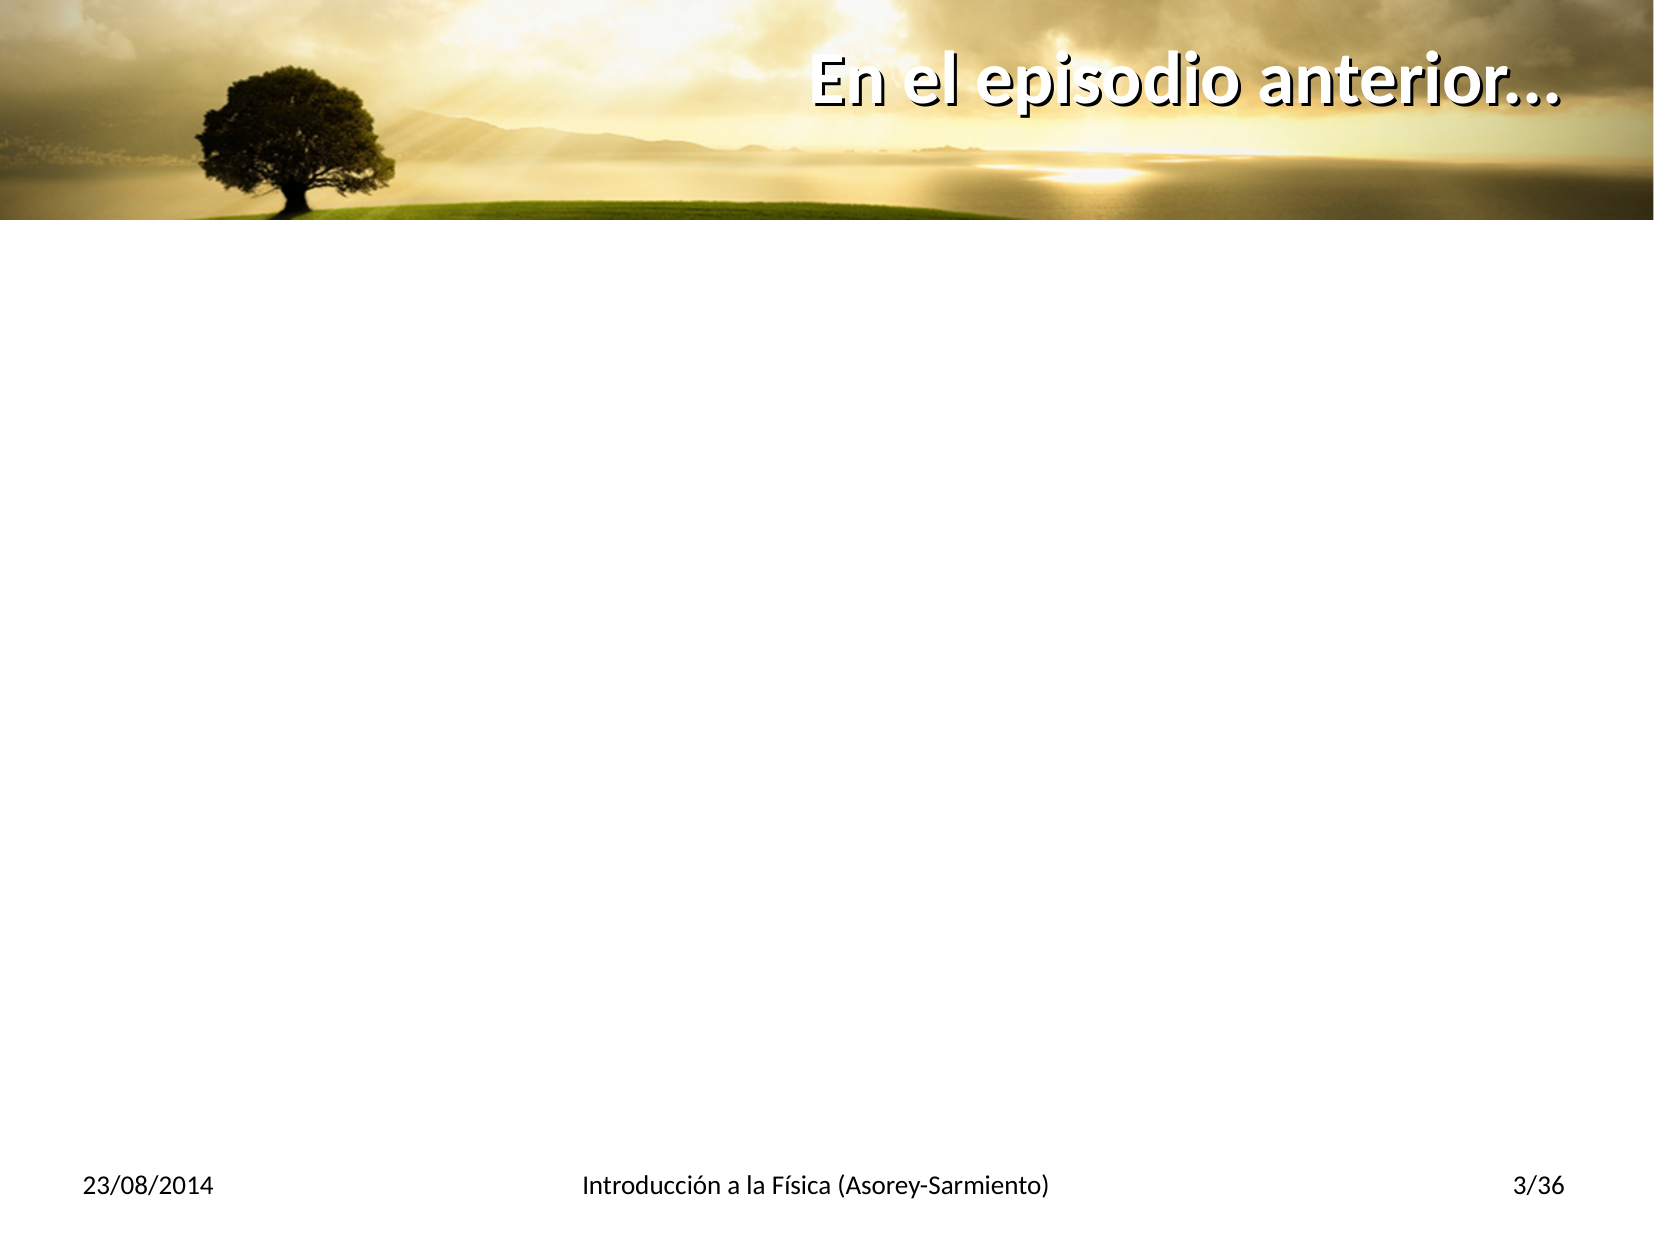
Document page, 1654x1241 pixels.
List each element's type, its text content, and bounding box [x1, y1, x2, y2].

picture [0, 0, 1654, 220]
title En el episodio anterior... [75, 19, 1564, 151]
